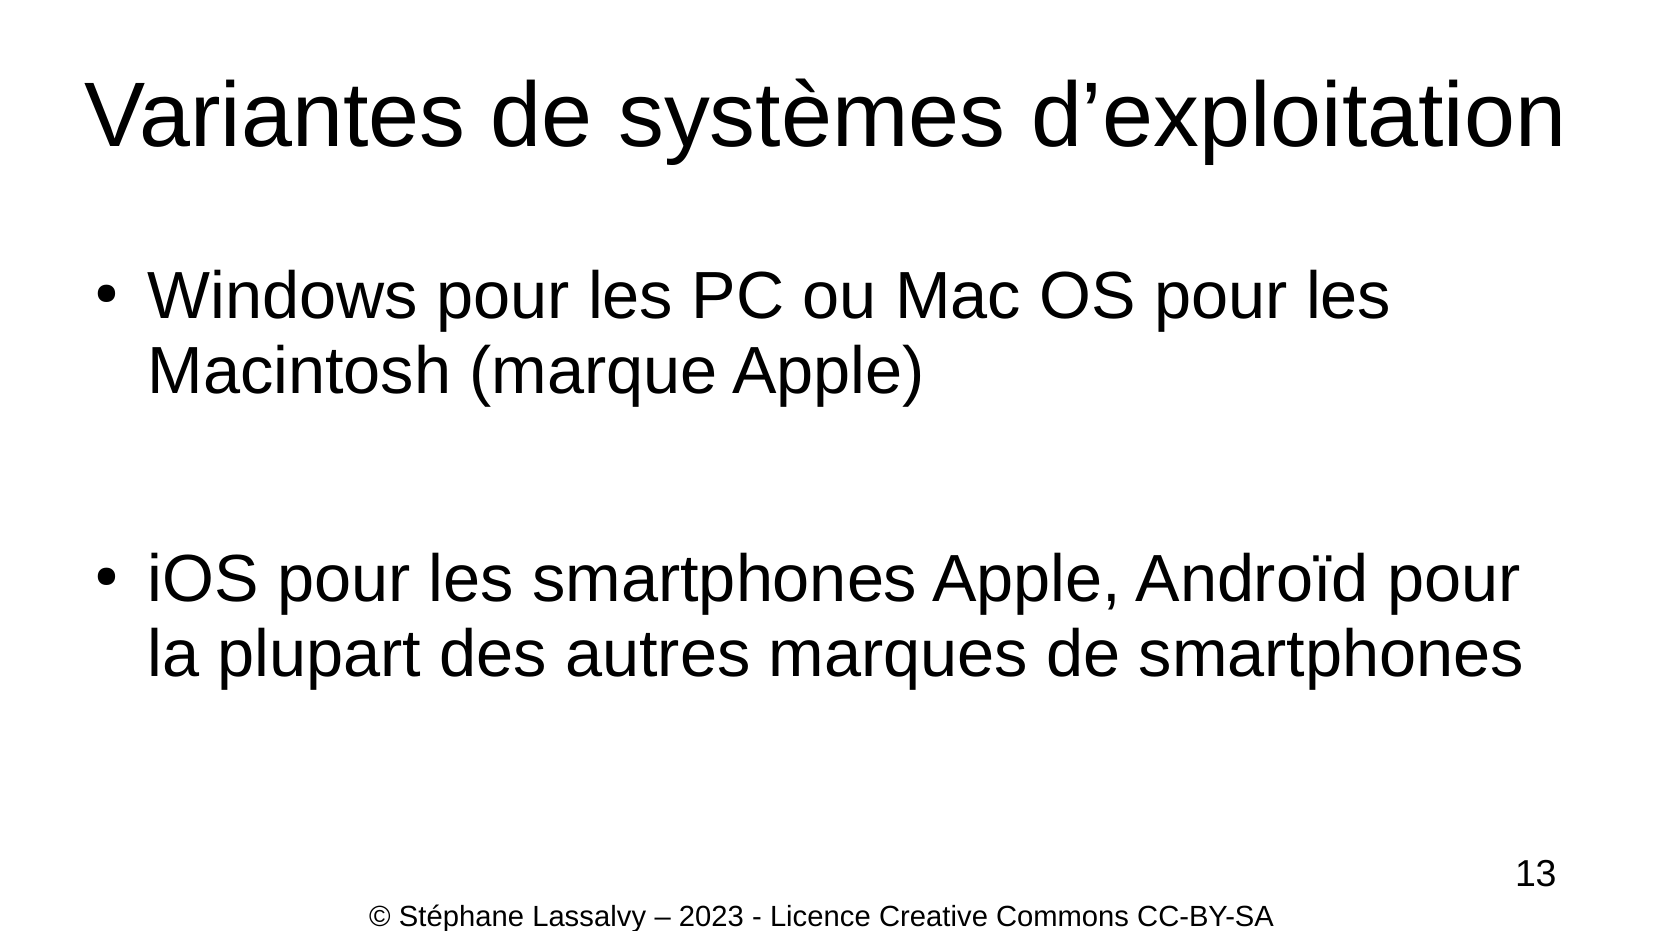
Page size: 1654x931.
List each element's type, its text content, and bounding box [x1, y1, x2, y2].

title Variantes de systèmes d’exploitation [82, 37, 1571, 193]
text_box © Stéphane Lassalvy – 2023 - Licence Creative Commons CC-BY-SA [354, 893, 1300, 931]
list Windows pour les PC ou Mac OS pour les Macintosh (marque Apple) iOS pour les smartphones Apple, Androïd pour la plupart des autres marques de smartphones [76, 257, 1565, 798]
text_box 16 [1500, 845, 1654, 916]
